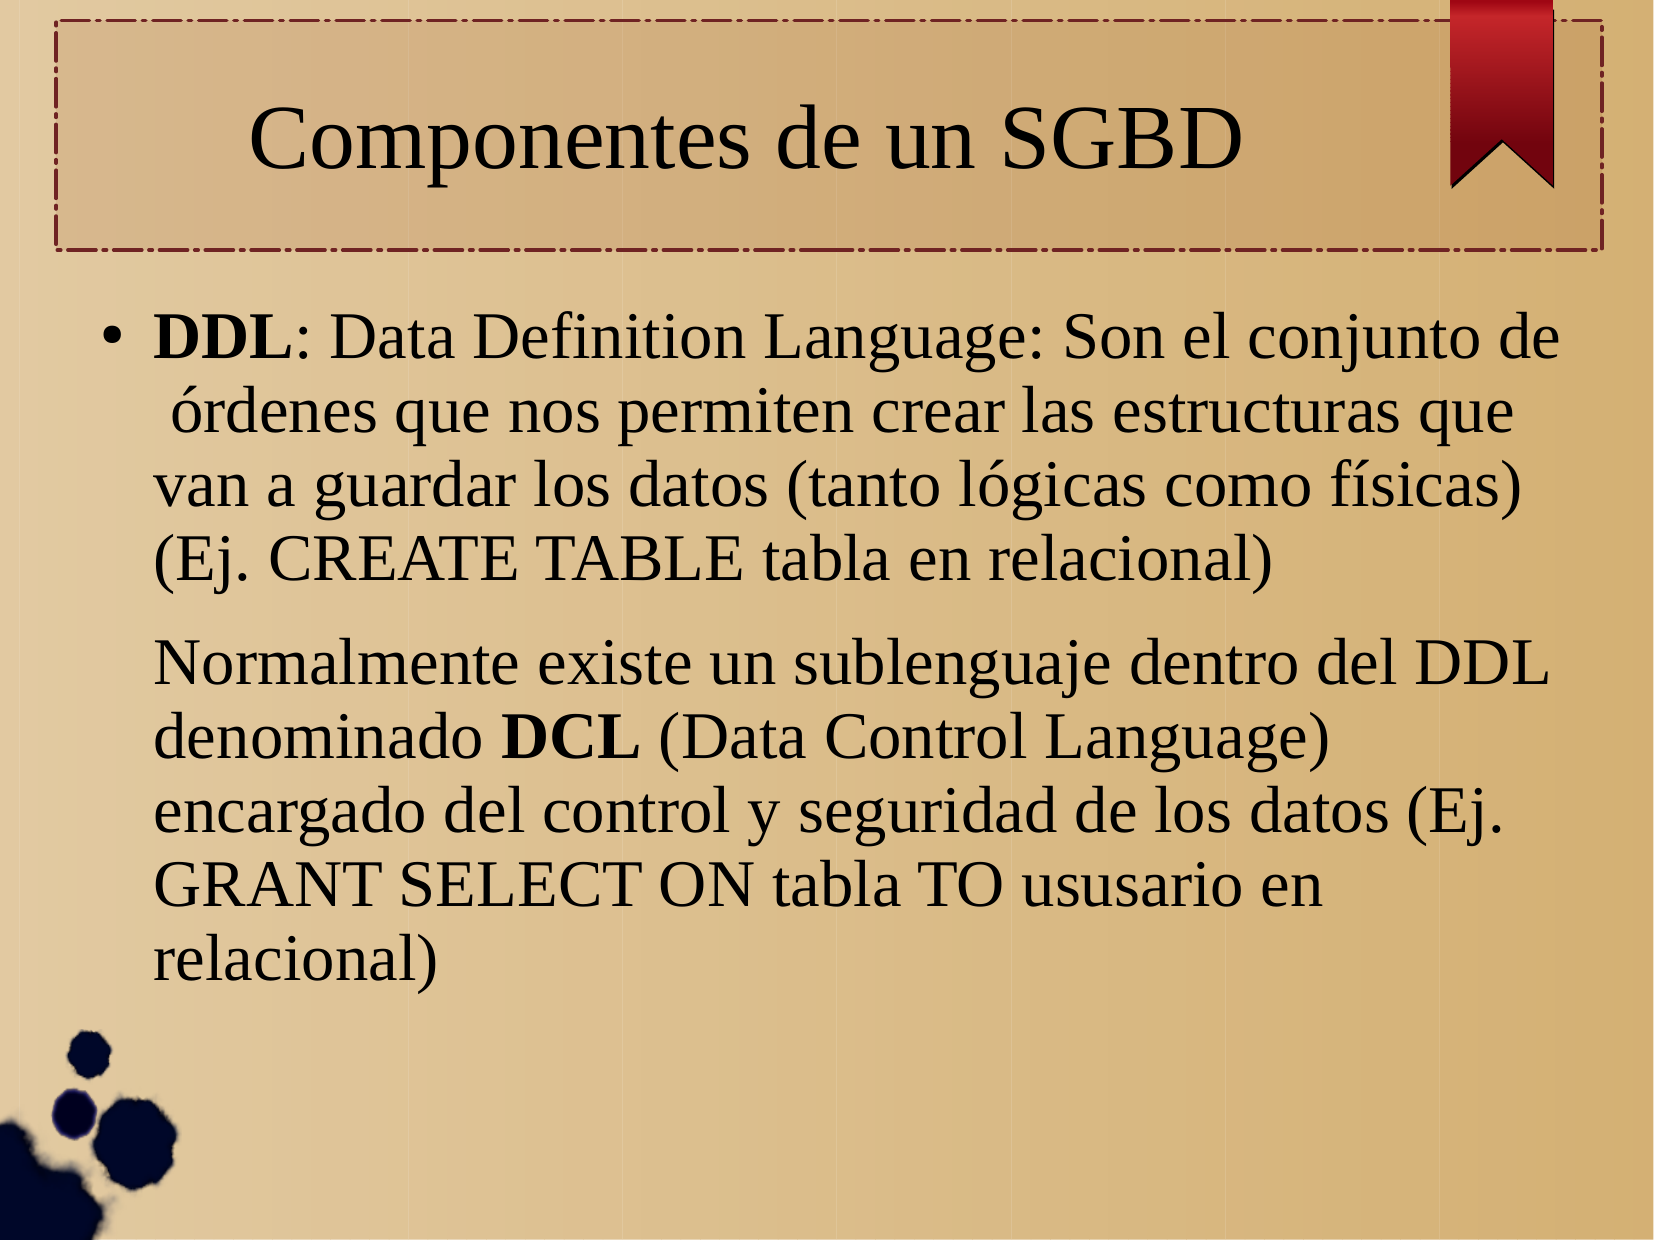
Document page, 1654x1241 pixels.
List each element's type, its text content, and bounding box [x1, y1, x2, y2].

list DDL: Data Definition Language: Son el conjunto de órdenes que nos permiten crear las estructuras que van a guardar los datos (tanto lógicas como físicas) (Ej. CREATE TABLE tabla en relacional) Normalmente existe un sublenguaje dentro del DDL denominado DCL (Data Control Language) encargado del control y seguridad de los datos (Ej. GRANT SELECT ON tabla TO ususario en relacional) [82, 299, 1571, 1019]
title Componentes de un SGBD [82, 47, 1412, 229]
